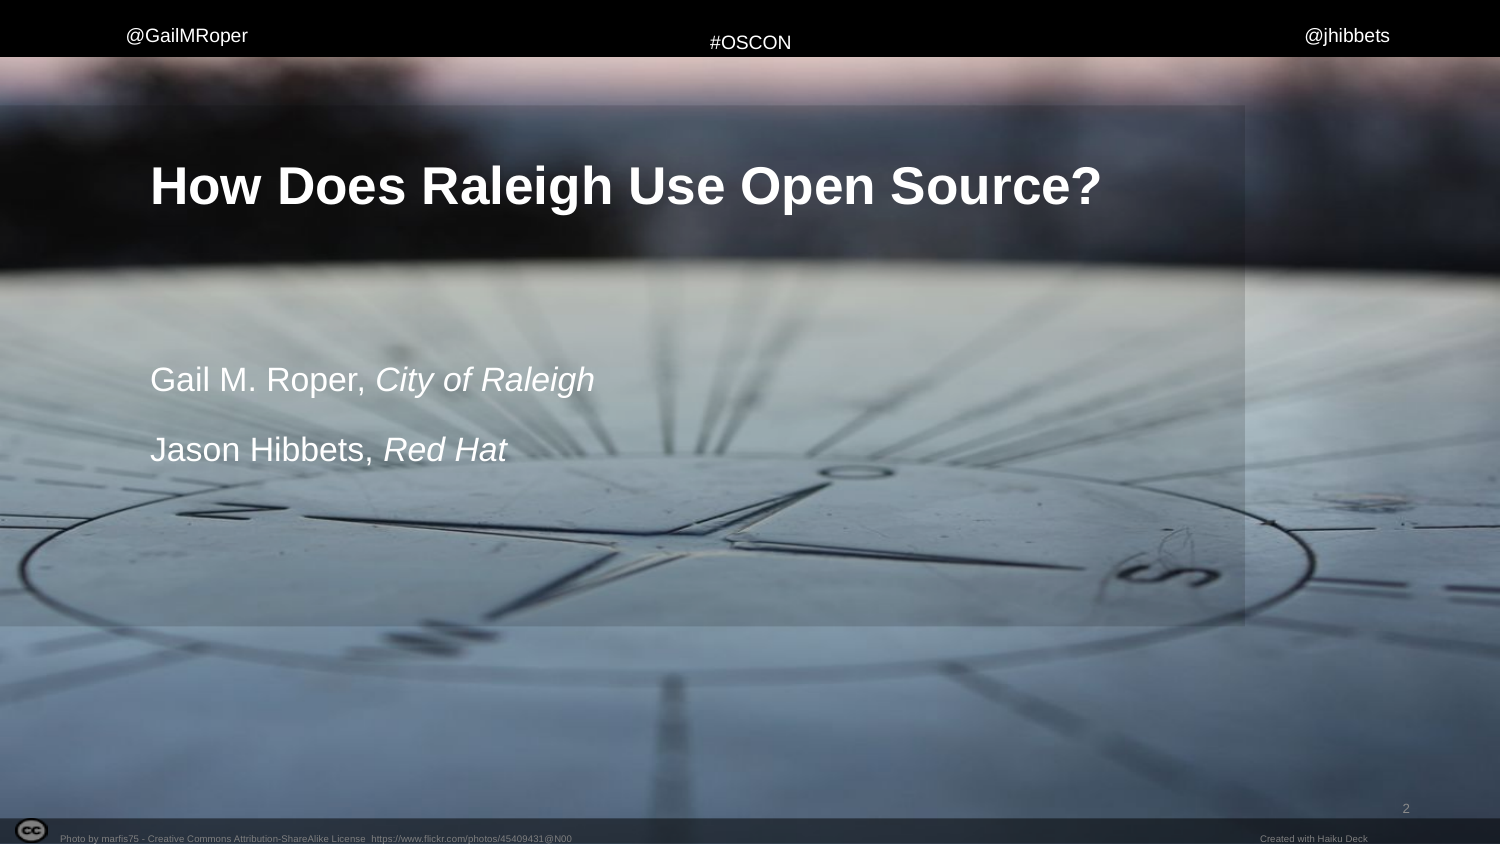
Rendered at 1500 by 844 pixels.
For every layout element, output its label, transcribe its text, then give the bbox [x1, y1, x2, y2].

slide_number <number> [1074, 782, 1425, 827]
picture [0, 57, 1500, 818]
text_box [0, 818, 1500, 844]
title How Does Raleigh Use Open Source? Gail M. Roper, City of Raleigh Jason Hibbets, Red Hat [0, 105, 1245, 627]
